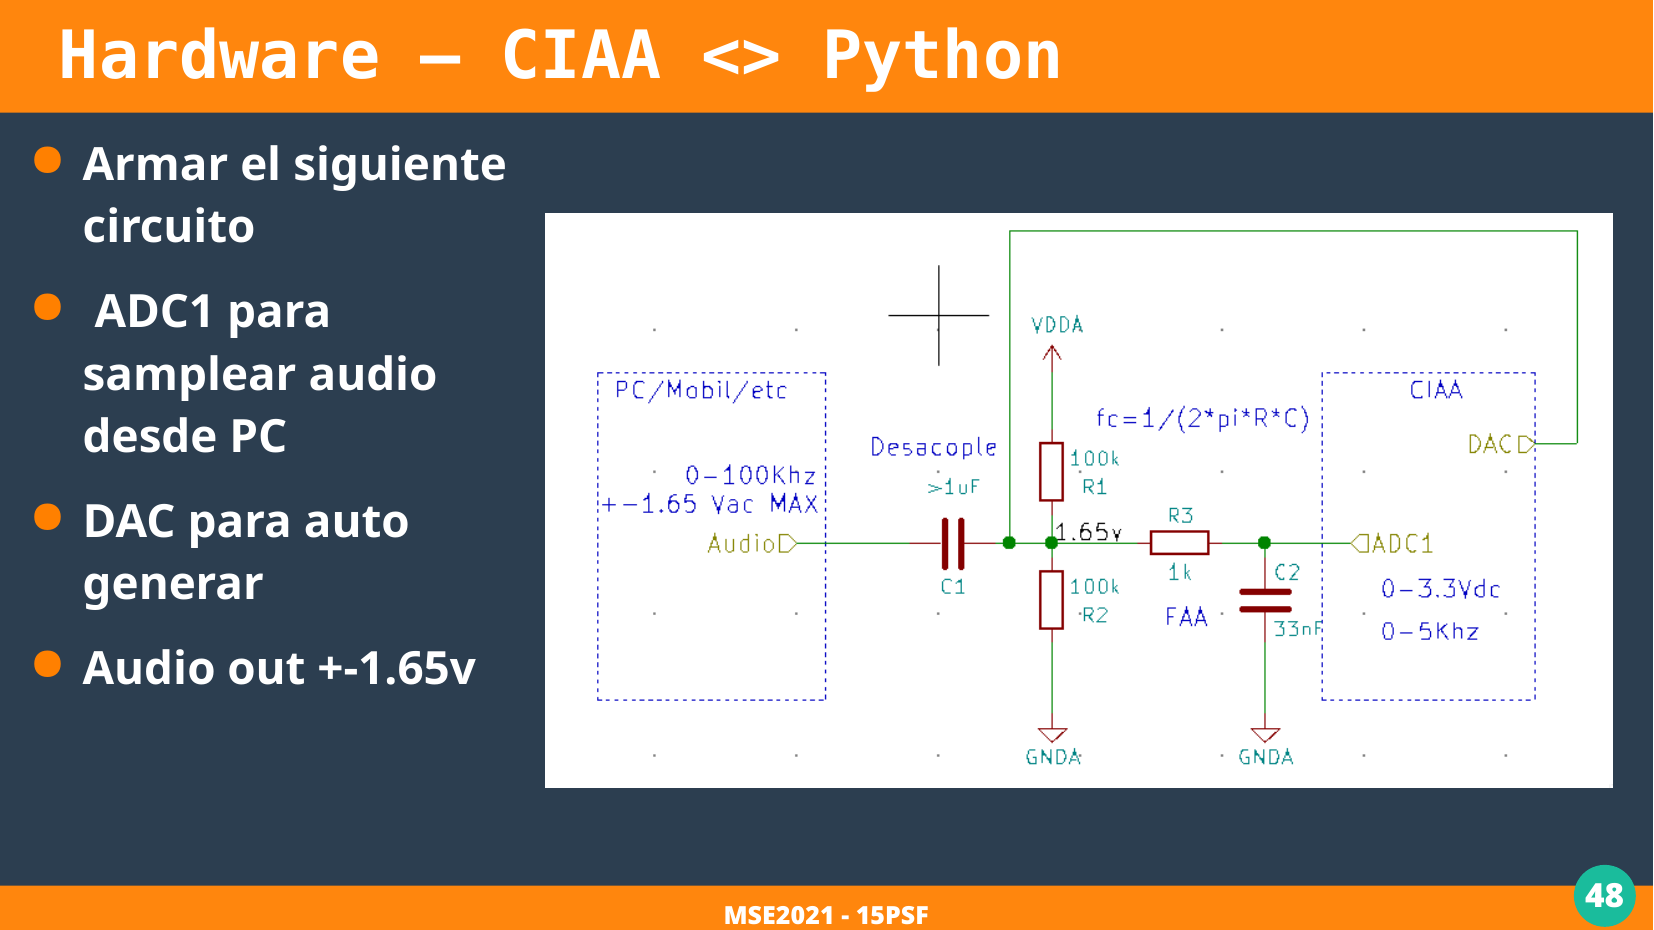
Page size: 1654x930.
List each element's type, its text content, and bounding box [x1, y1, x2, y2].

title Hardware – CIAA <> Python [58, 16, 1594, 113]
picture [545, 213, 1613, 788]
list Armar el siguiente circuito ADC1 para samplear audio desde PC DAC para auto generar Audio out +-1.65v [11, 131, 526, 901]
